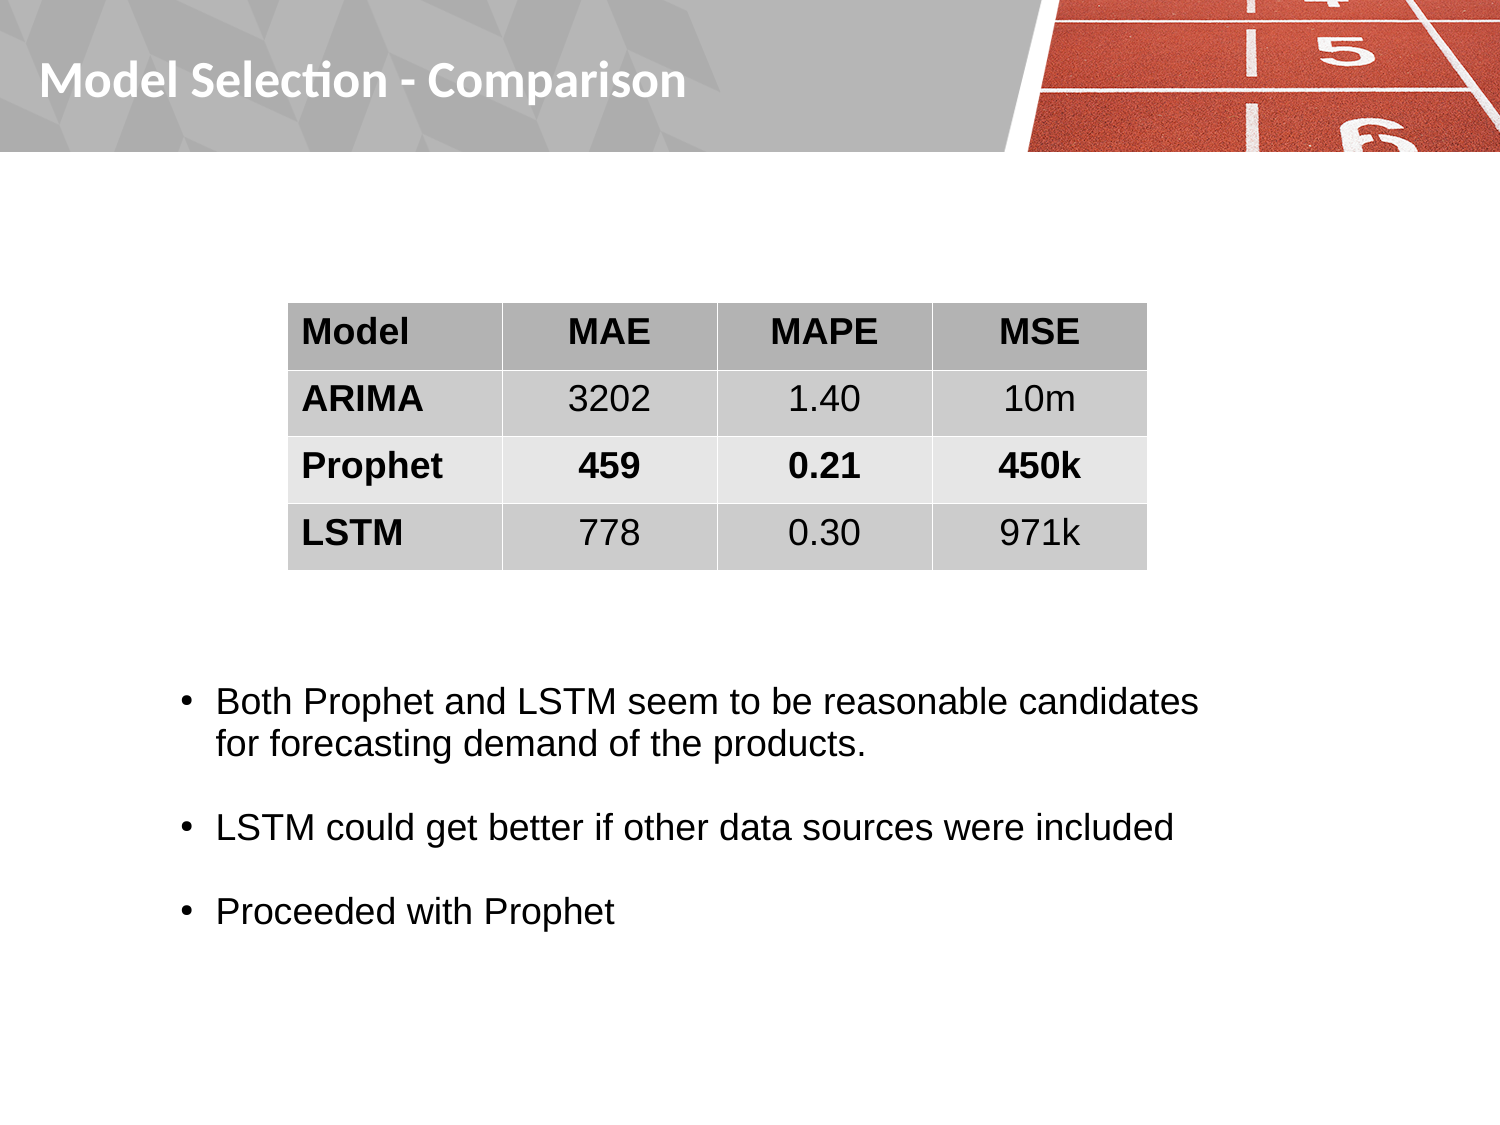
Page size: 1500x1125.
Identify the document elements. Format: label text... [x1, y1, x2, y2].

table_cell 10m [933, 371, 1147, 436]
table_header MAE [503, 303, 717, 370]
table_cell 0.30 [718, 504, 932, 570]
table_cell 778 [503, 504, 717, 570]
table_header Model [288, 303, 502, 370]
table_cell 971k [933, 504, 1147, 570]
table_cell 459 [503, 437, 717, 503]
table_header MSE [933, 303, 1147, 370]
title Model Selection - Comparison [23, 11, 1281, 142]
table_cell 3202 [503, 371, 717, 436]
table_cell 0.21 [718, 437, 932, 503]
text_box Both Prophet and LSTM seem to be reasonable candidates for forecasting demand of the products. LSTM could get better if other data sources were included Proceeded with Prophet [165, 673, 1252, 940]
table_cell Prophet [288, 437, 502, 503]
picture [0, 0, 1500, 1125]
table_cell 450k [933, 437, 1147, 503]
table_cell 1.40 [718, 371, 932, 436]
table_cell ARIMA [288, 371, 502, 436]
table_header MAPE [718, 303, 932, 370]
table_cell LSTM [288, 504, 502, 570]
